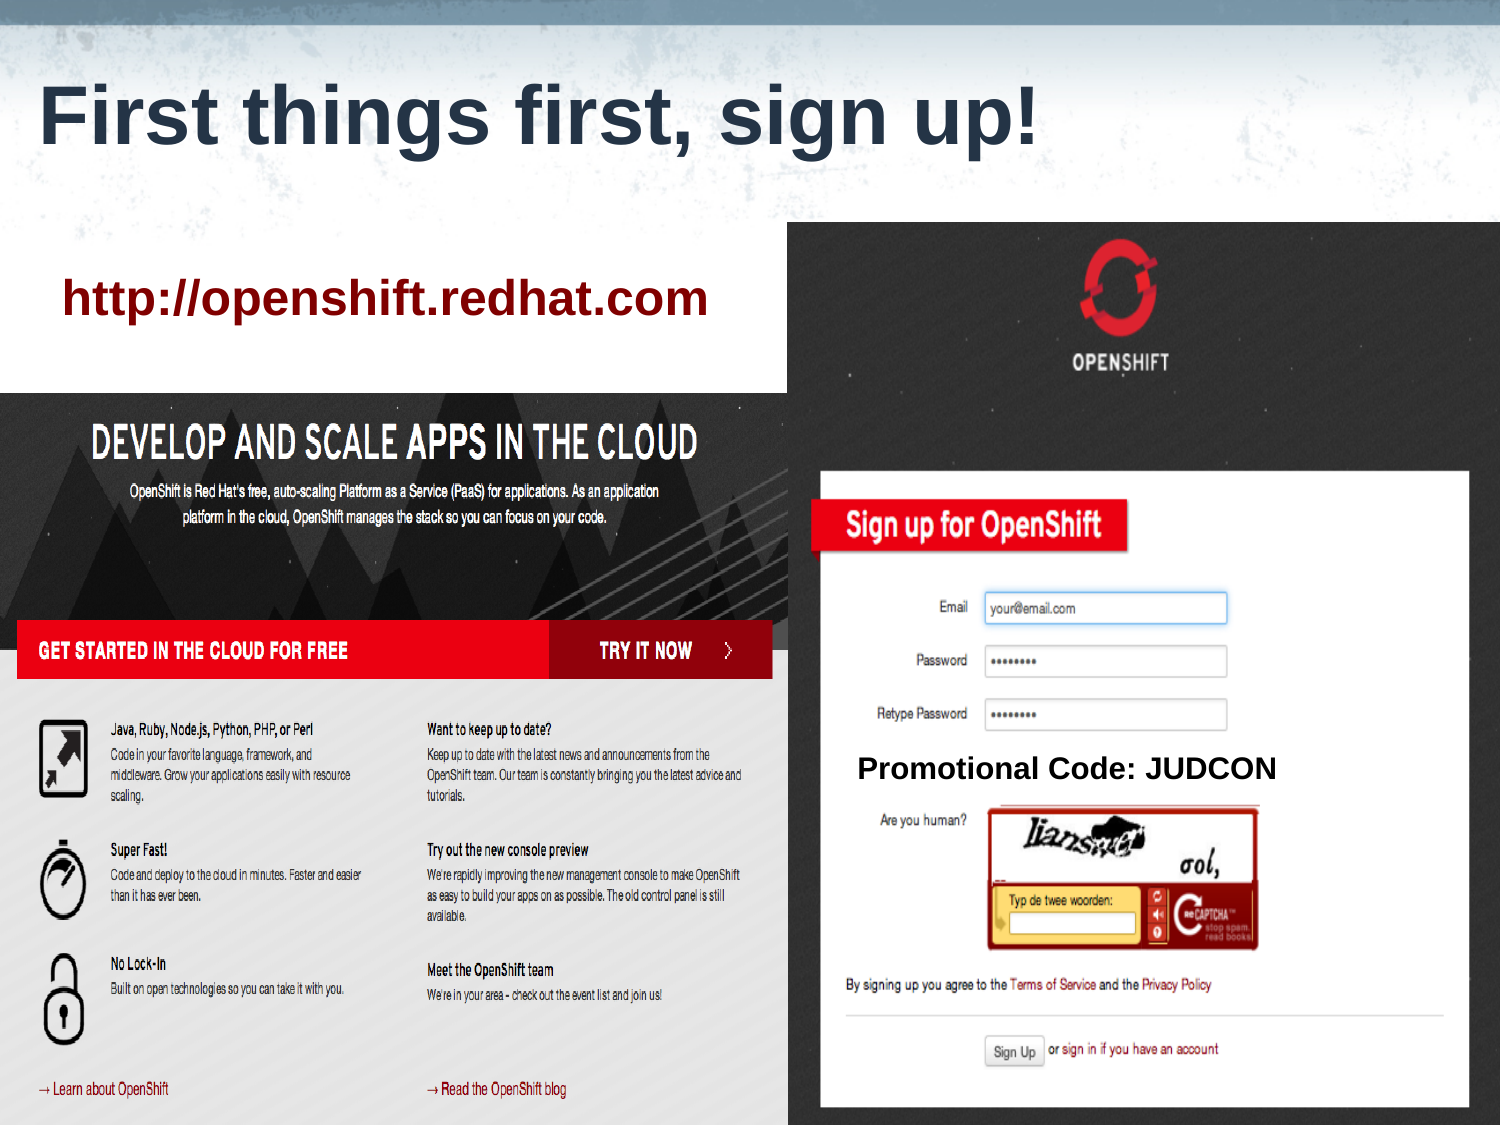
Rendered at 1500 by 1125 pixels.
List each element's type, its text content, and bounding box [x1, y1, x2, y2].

text_box Promotional Code: JUDCON [828, 734, 1307, 800]
title First things first, sign up! [23, 0, 1299, 230]
text_box http://openshift.redhat.com [46, 258, 725, 334]
picture [0, 0, 1500, 1125]
